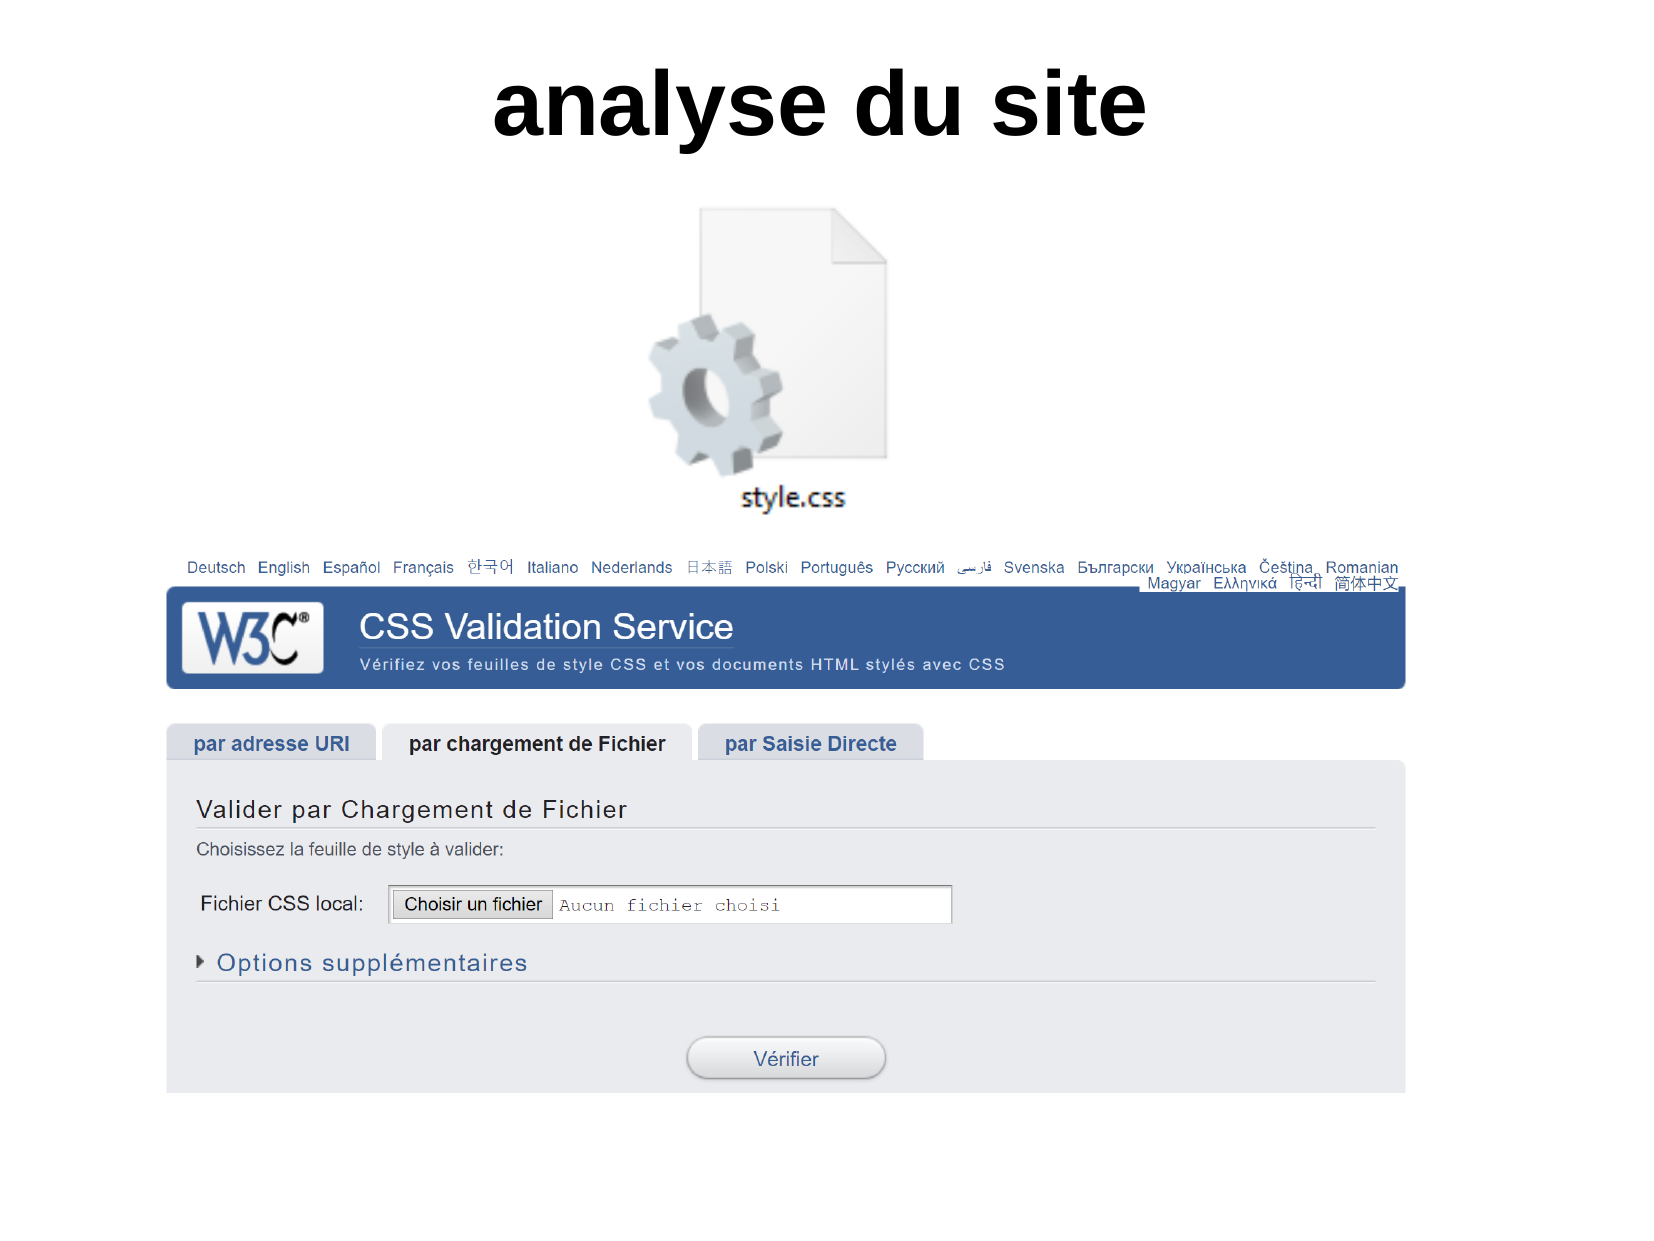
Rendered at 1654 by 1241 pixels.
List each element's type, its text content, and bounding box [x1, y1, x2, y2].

picture [147, 208, 1418, 1093]
title analyse du site [76, 0, 1565, 208]
